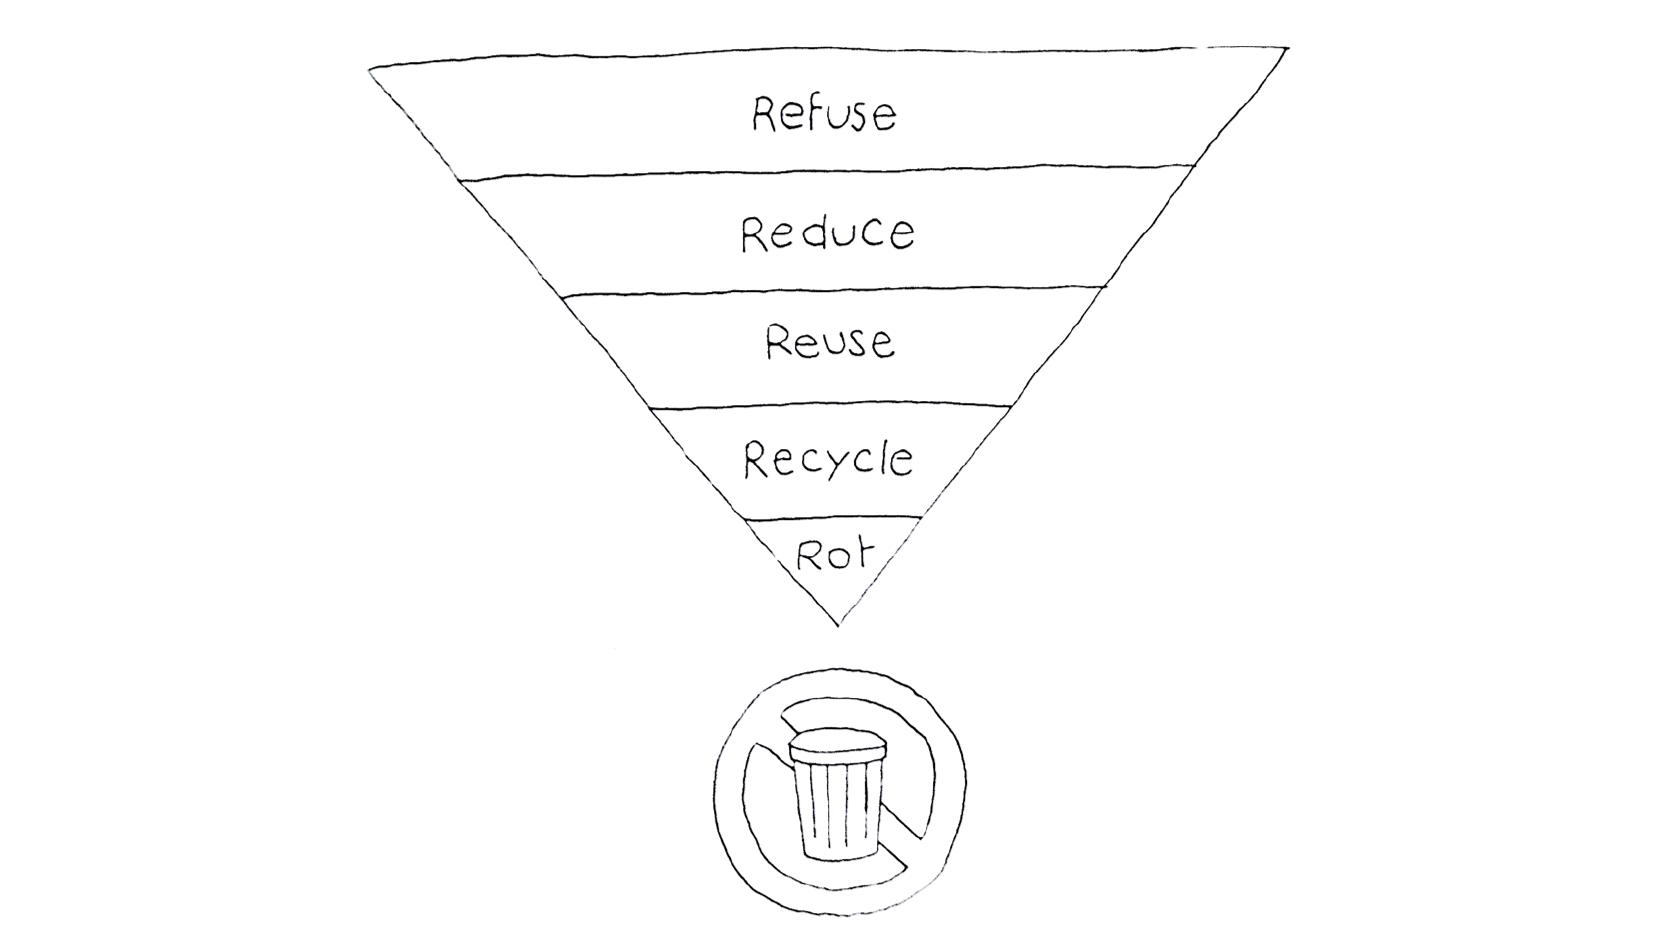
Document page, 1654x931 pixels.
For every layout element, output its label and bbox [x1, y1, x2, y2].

picture [343, 0, 1315, 931]
